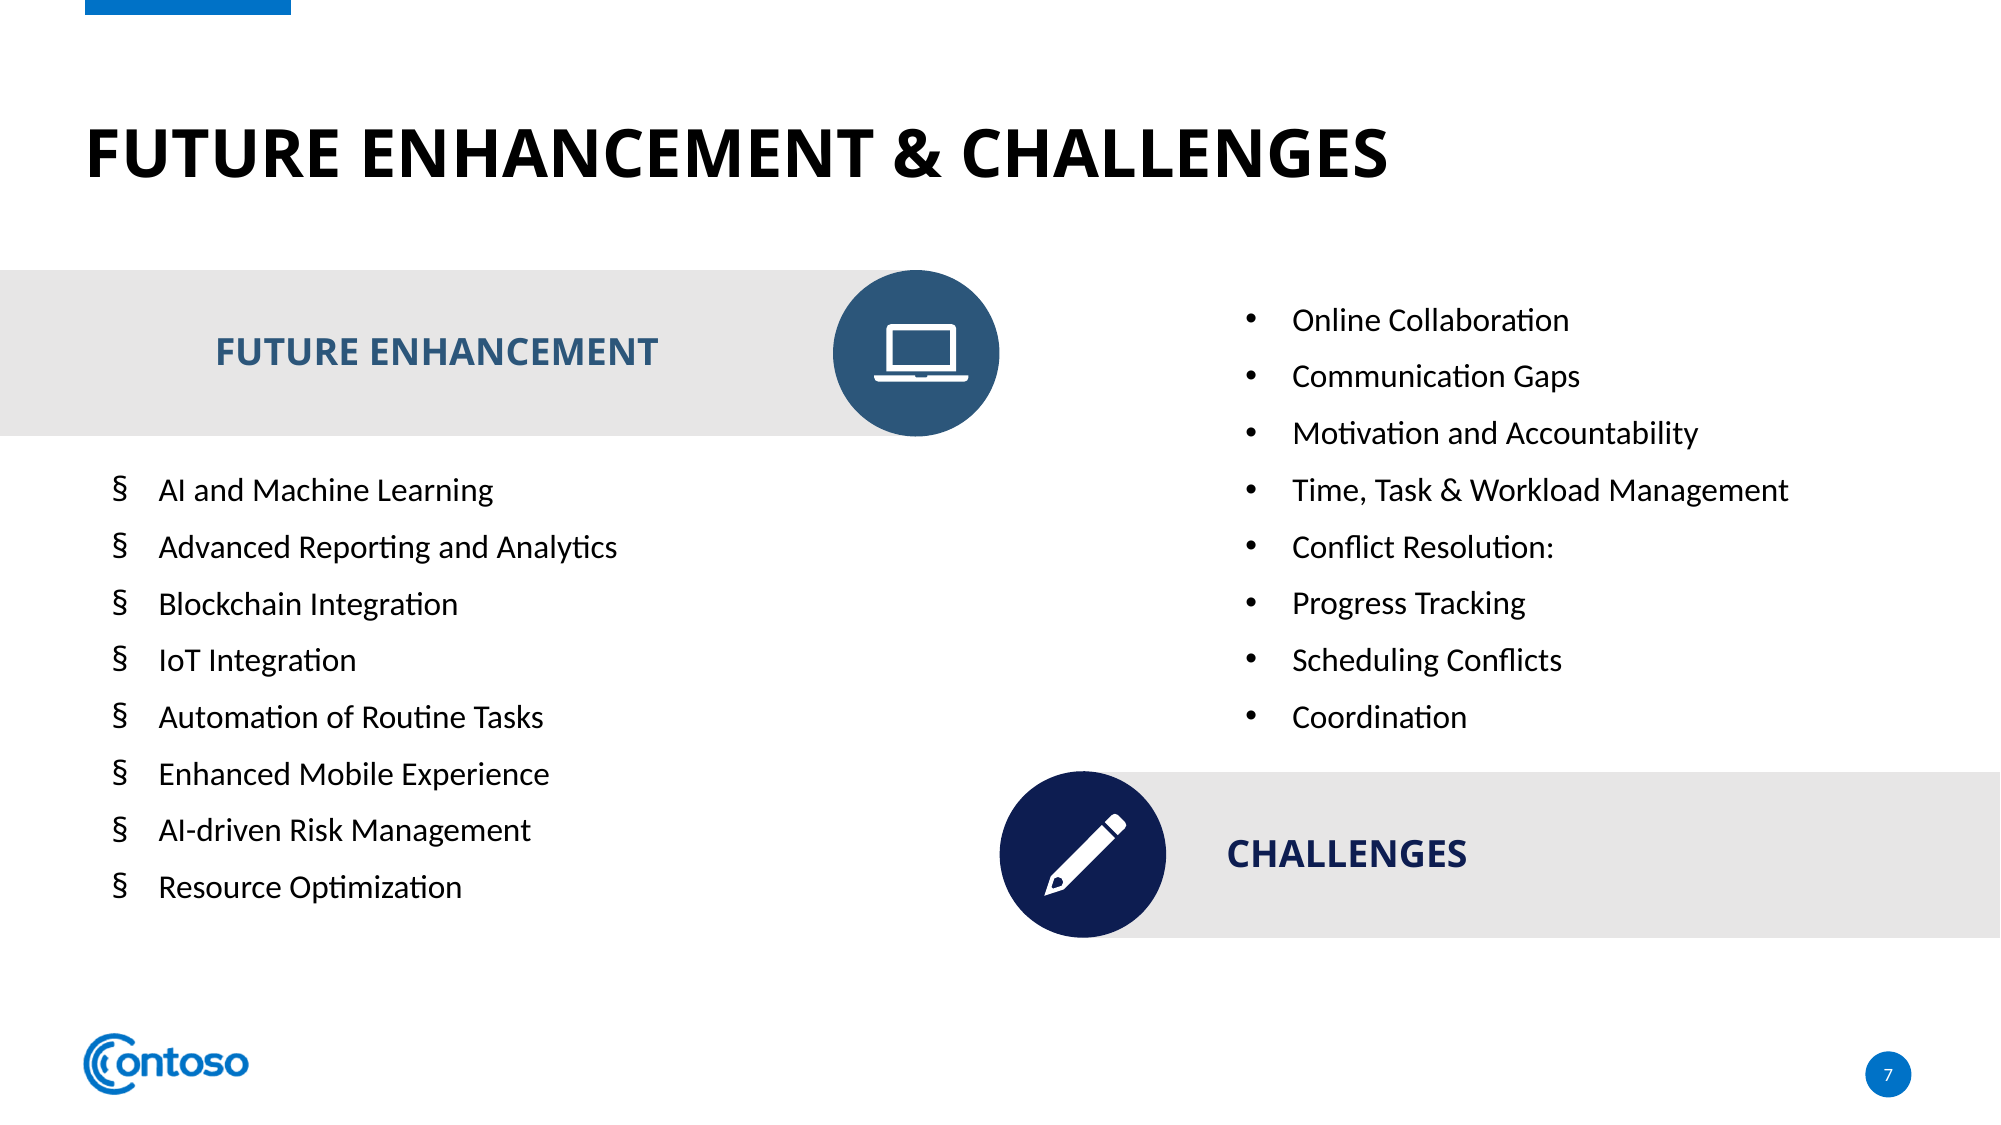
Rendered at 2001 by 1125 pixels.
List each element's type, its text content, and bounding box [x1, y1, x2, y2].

picture [1035, 805, 1135, 905]
title Future Enhancement & challenges [84, 40, 1914, 192]
list Future Enhancement [214, 312, 781, 394]
list Online Collaboration Communication Gaps Motivation and Accountability Time, Task & Workload Management Conflict Resolution: Progress Tracking Scheduling Conflicts Coordination [1245, 270, 1914, 736]
picture [871, 303, 971, 403]
list AI and Machine Learning Advanced Reporting and Analytics Blockchain Integration IoT Integration Automation of Routine Tasks Enhanced Mobile Experience AI-driven Risk Management Resource Optimization [111, 473, 781, 948]
text_box 7 [1864, 1059, 1913, 1090]
list challenges [1226, 814, 1792, 896]
